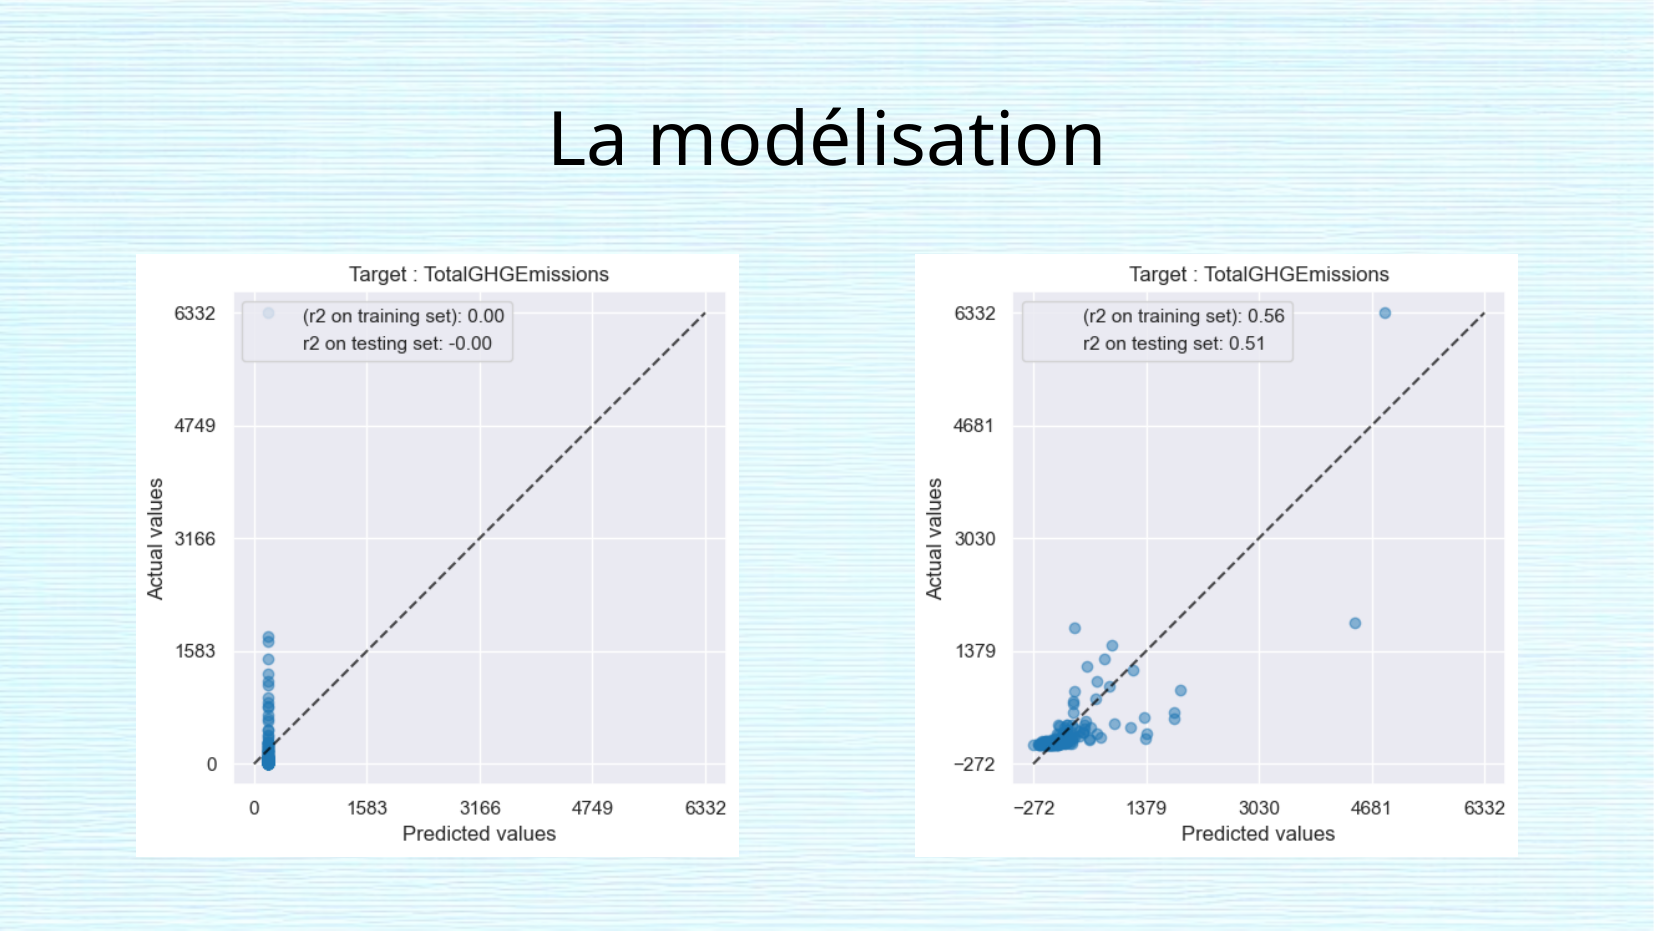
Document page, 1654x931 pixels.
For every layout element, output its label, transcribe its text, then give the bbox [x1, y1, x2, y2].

title La modélisation [82, 59, 1571, 215]
picture [915, 254, 1518, 857]
picture [136, 254, 739, 857]
